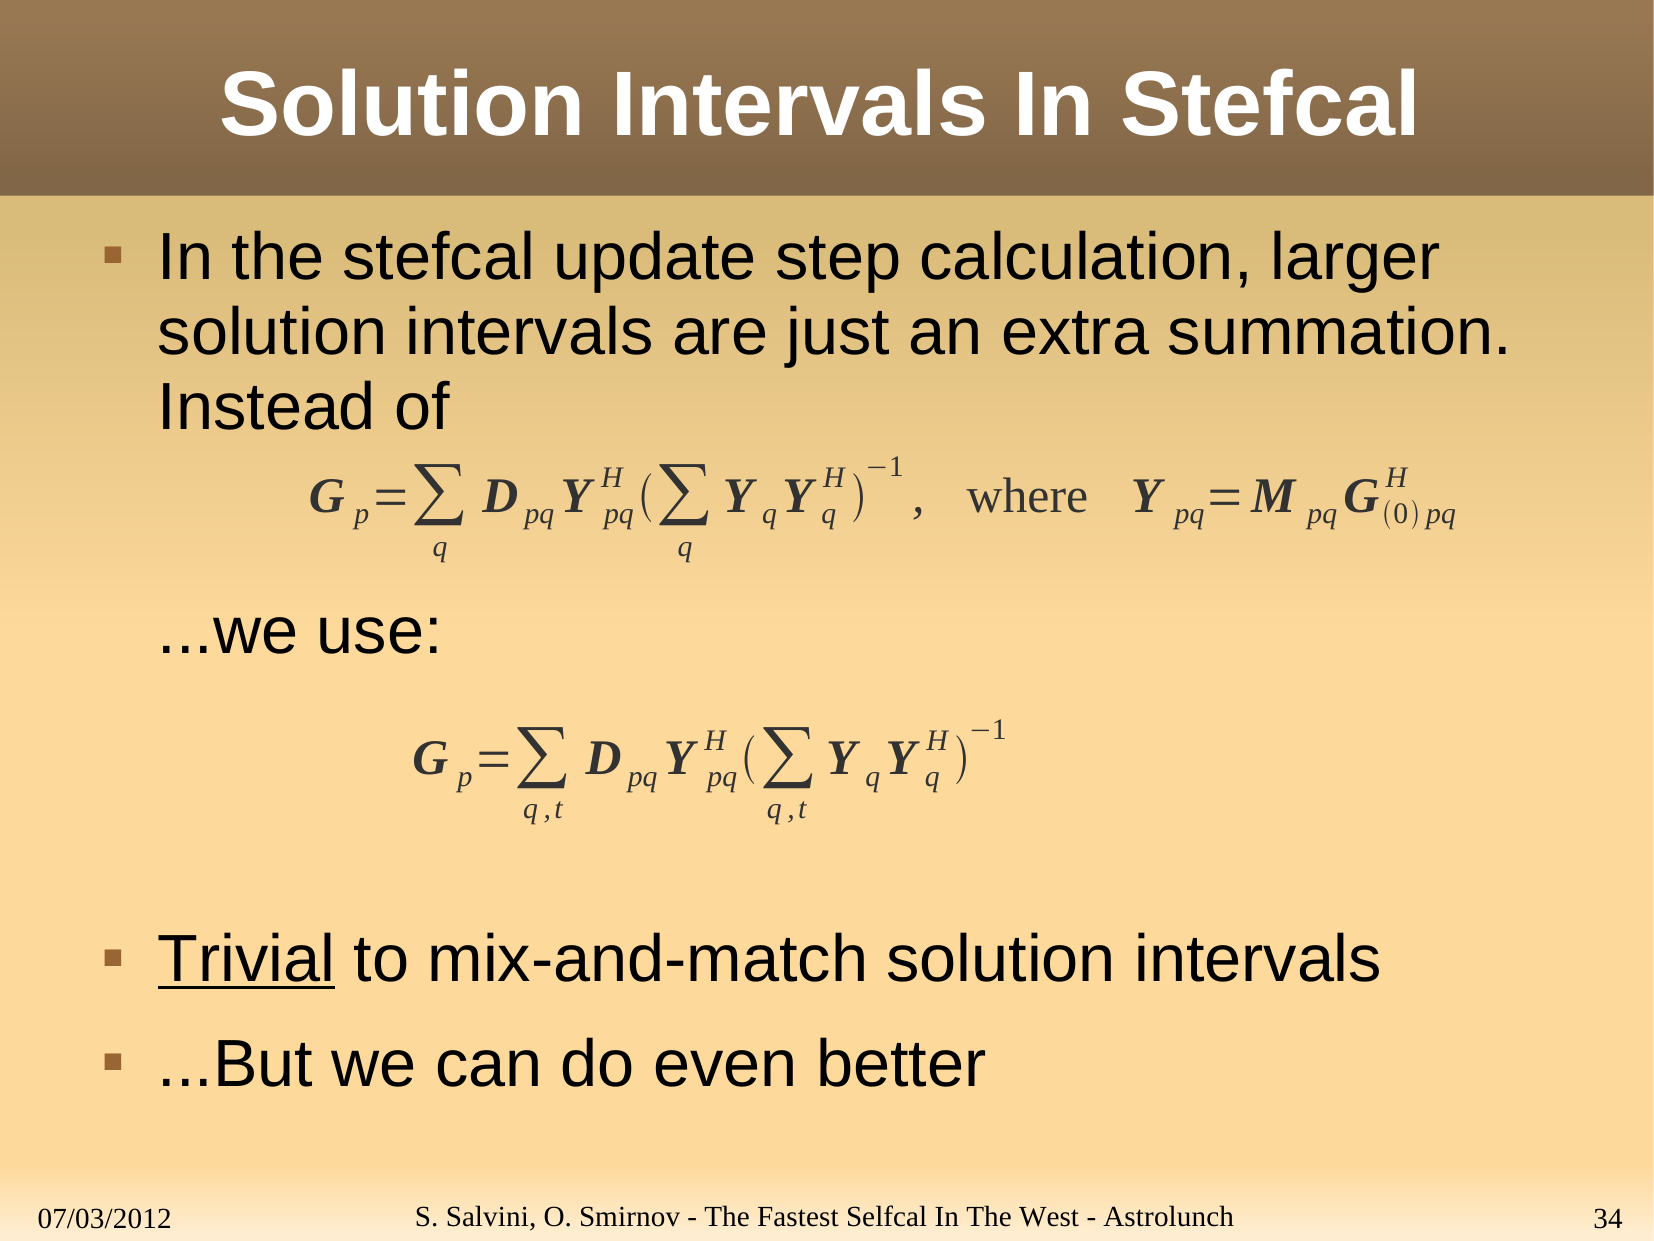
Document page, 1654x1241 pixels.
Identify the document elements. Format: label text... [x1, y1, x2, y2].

title Solution Intervals In Stefcal [76, 7, 1565, 200]
chart [302, 450, 1463, 563]
picture [0, 0, 1654, 1241]
list In the stefcal update step calculation, larger solution intervals are just an extra summation. Instead of ...we use: Trivial to mix-and-match solution intervals ...But we can do even better [86, 219, 1576, 1101]
chart [406, 712, 1013, 826]
